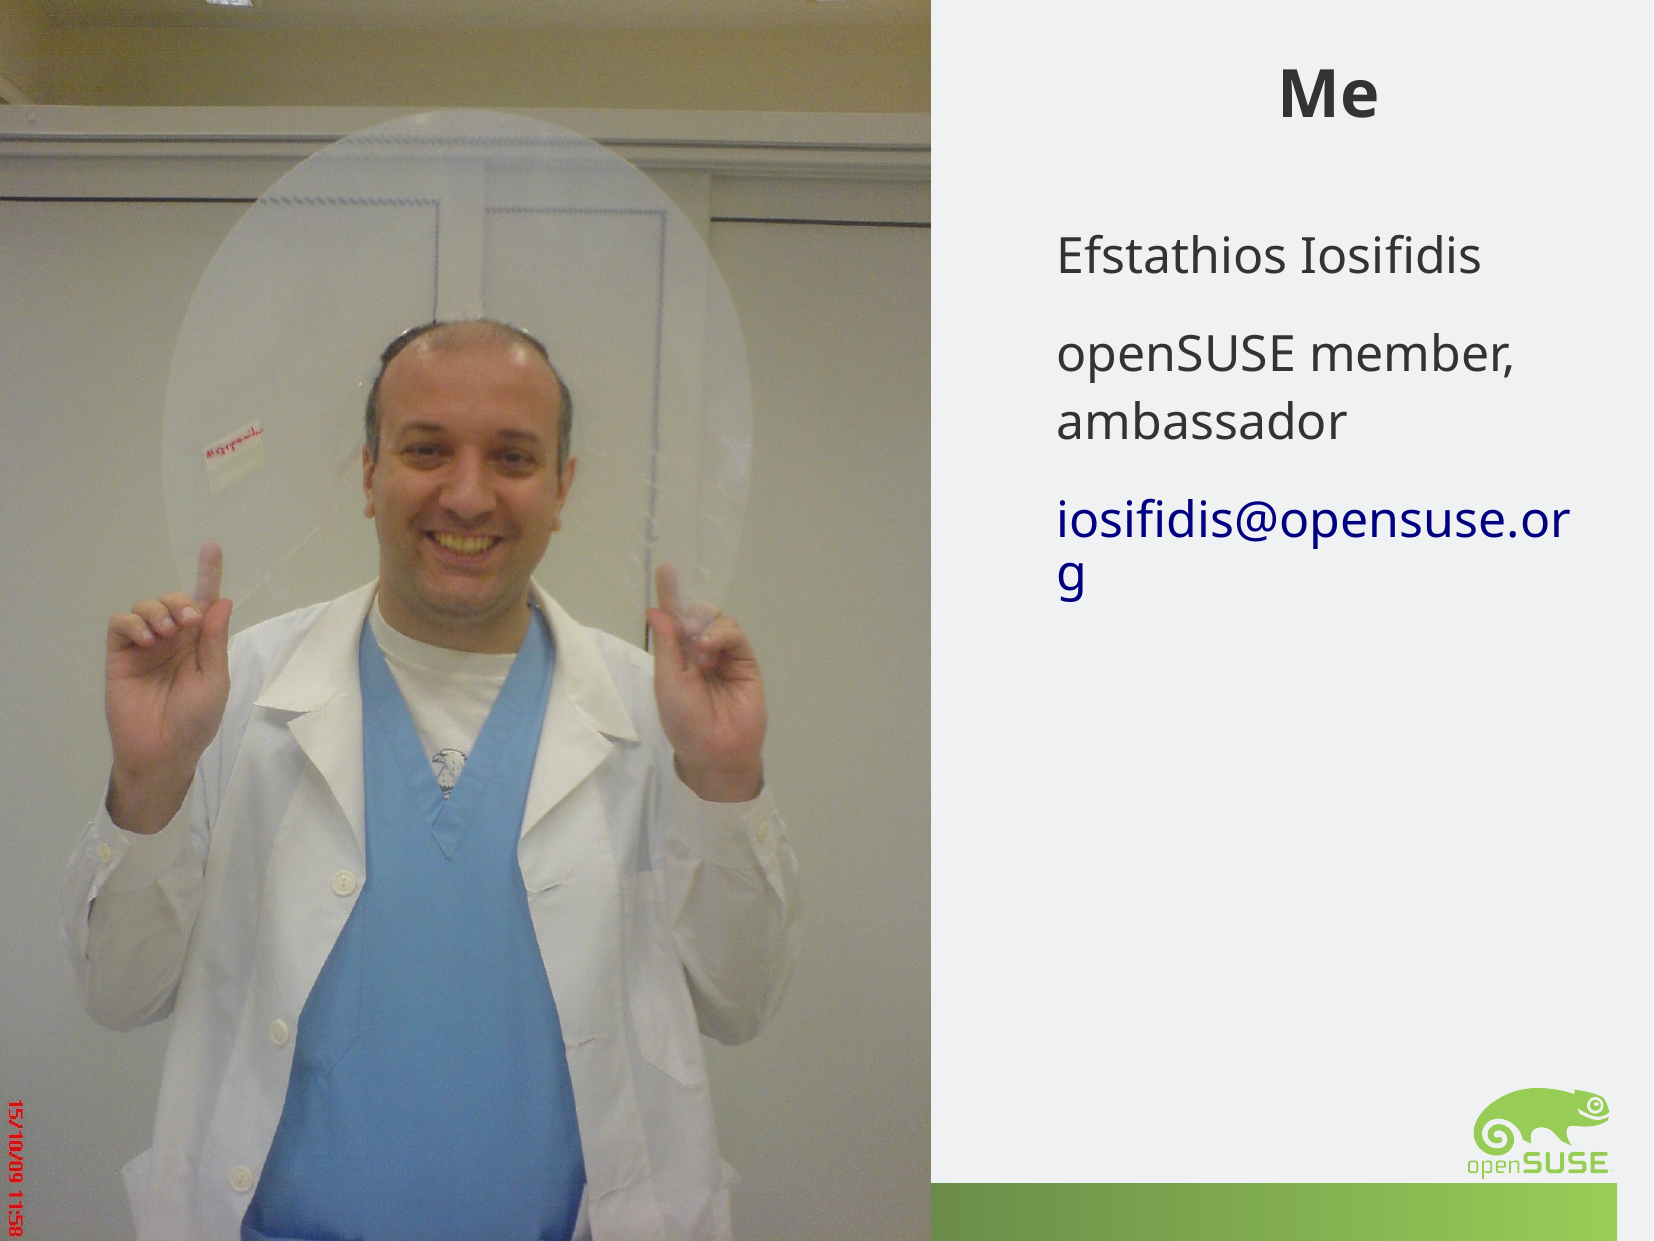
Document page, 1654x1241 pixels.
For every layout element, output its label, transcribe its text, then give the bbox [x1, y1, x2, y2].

list Efstathios Iosifidis openSUSE member, ambassador iosifidis@opensuse.org [985, 219, 1593, 1012]
picture [0, 0, 1654, 1241]
title Me [1277, 17, 1623, 166]
